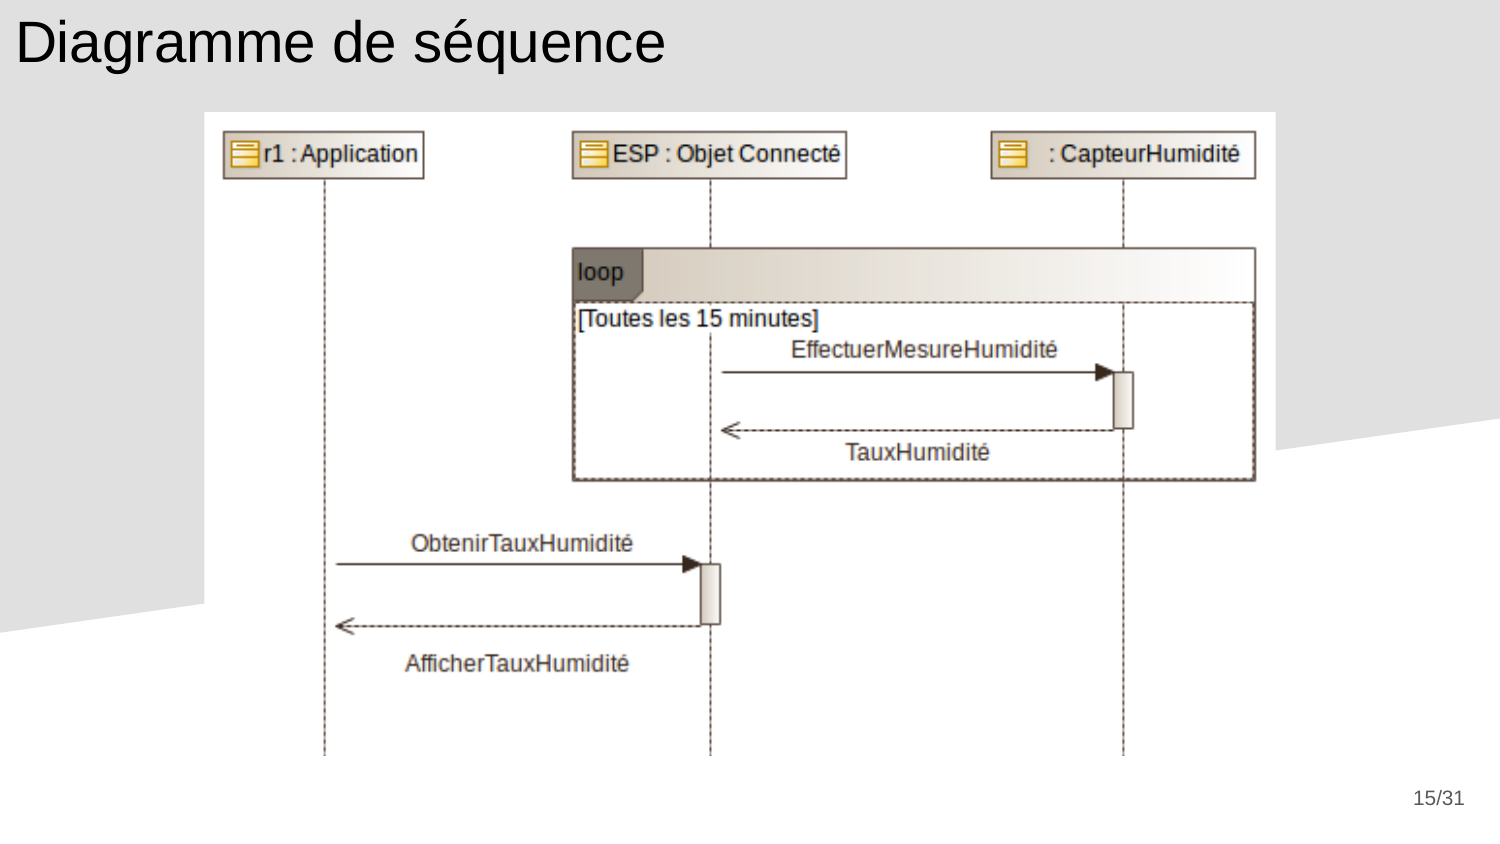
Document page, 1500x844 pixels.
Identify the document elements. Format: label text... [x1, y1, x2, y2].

picture [204, 112, 1276, 756]
title Diagramme de séquence [0, 0, 1398, 83]
slide_number <numéro>/31 [1389, 764, 1480, 830]
